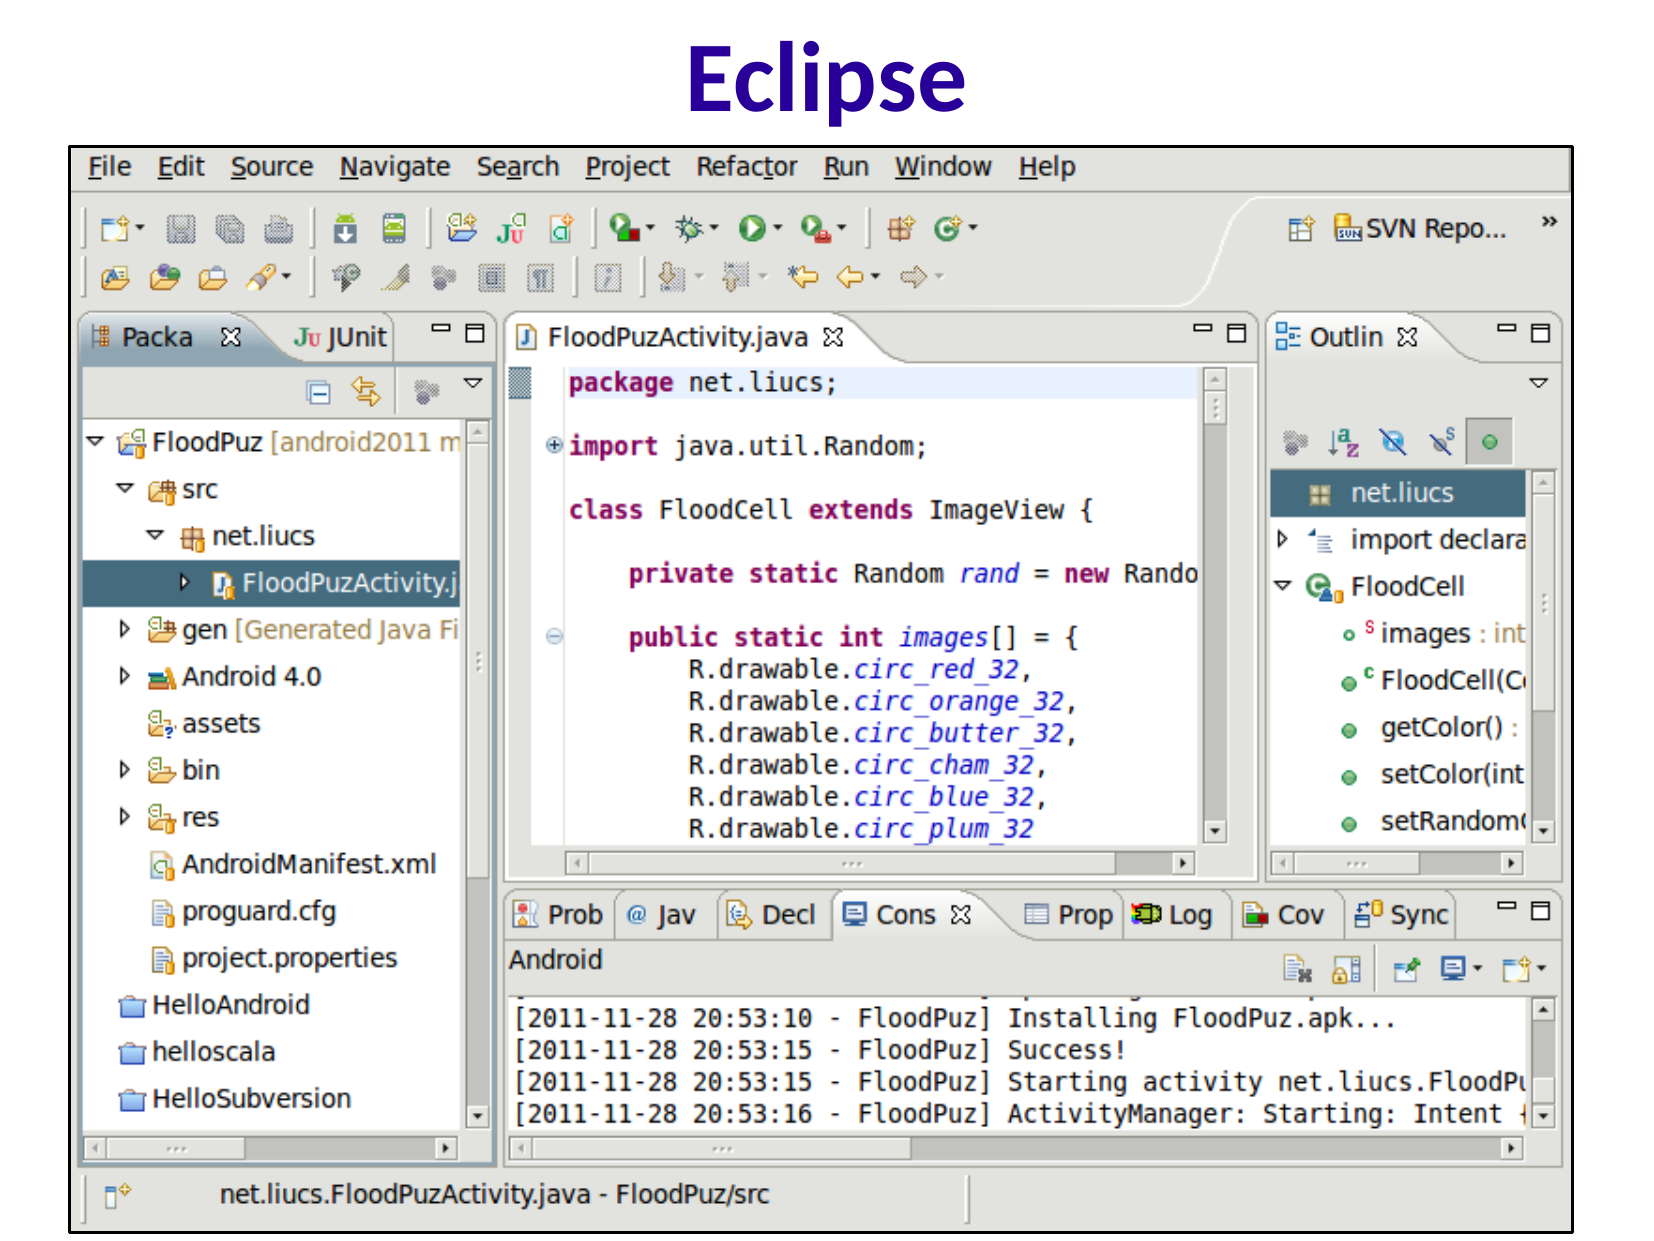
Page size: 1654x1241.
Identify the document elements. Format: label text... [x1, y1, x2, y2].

title Eclipse [82, 25, 1571, 148]
picture [70, 148, 1571, 1232]
